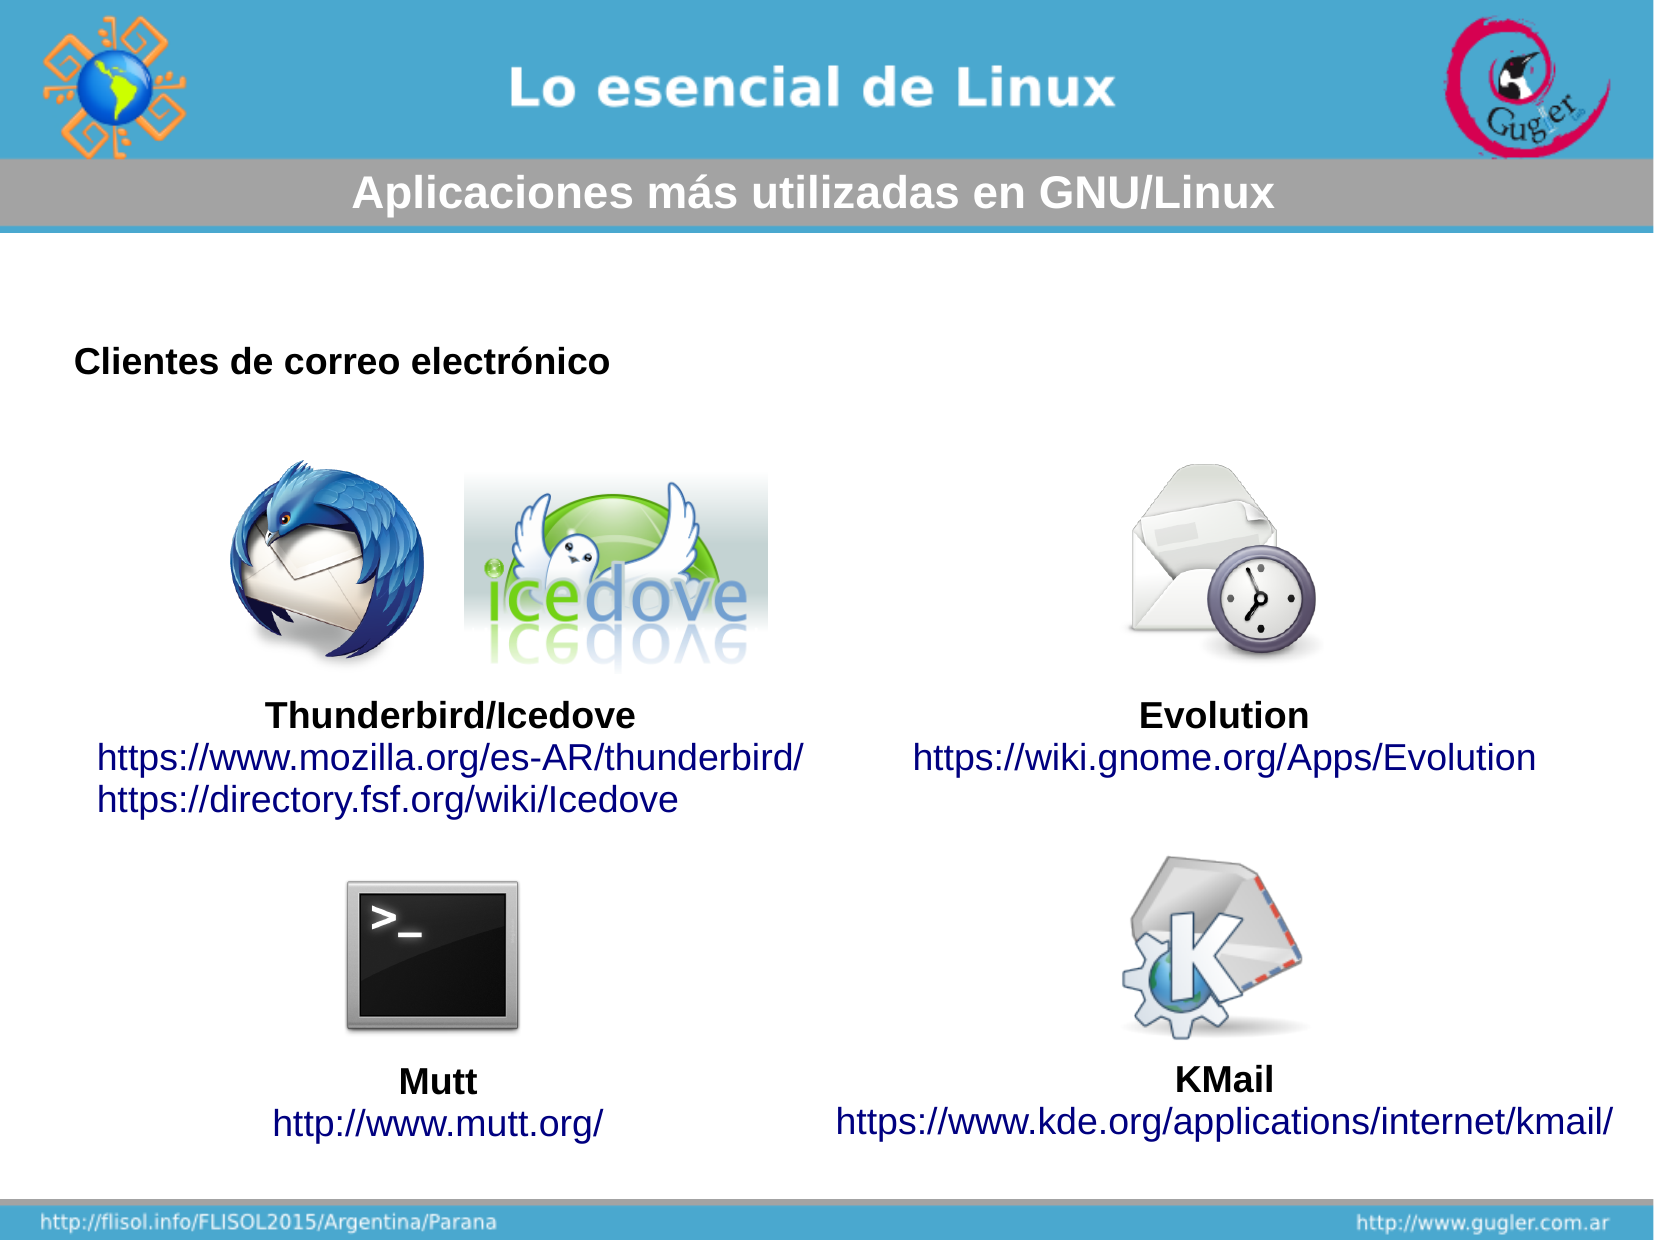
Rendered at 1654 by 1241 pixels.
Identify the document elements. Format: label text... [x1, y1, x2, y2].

text_box Clientes de correo electrónico [59, 332, 1630, 390]
text_box Evolution https://wiki.gnome.org/Apps/Evolution [897, 687, 1551, 787]
text_box KMail https://www.kde.org/applications/internet/kmail/ [820, 1051, 1627, 1150]
picture [0, 0, 1654, 234]
text_box Thunderbird/Icedove https://www.mozilla.org/es-AR/thunderbird/ https://directory.fsf.org/wiki/Icedove [82, 687, 817, 829]
picture [1116, 460, 1324, 668]
picture [1116, 844, 1317, 1045]
picture [0, 1199, 1654, 1240]
text_box Mutt http://www.mutt.org/ [257, 1053, 617, 1153]
picture [339, 862, 526, 1048]
picture [464, 460, 768, 674]
picture [230, 460, 424, 673]
text_box Aplicaciones más utilizadas en GNU/Linux [336, 159, 1294, 226]
